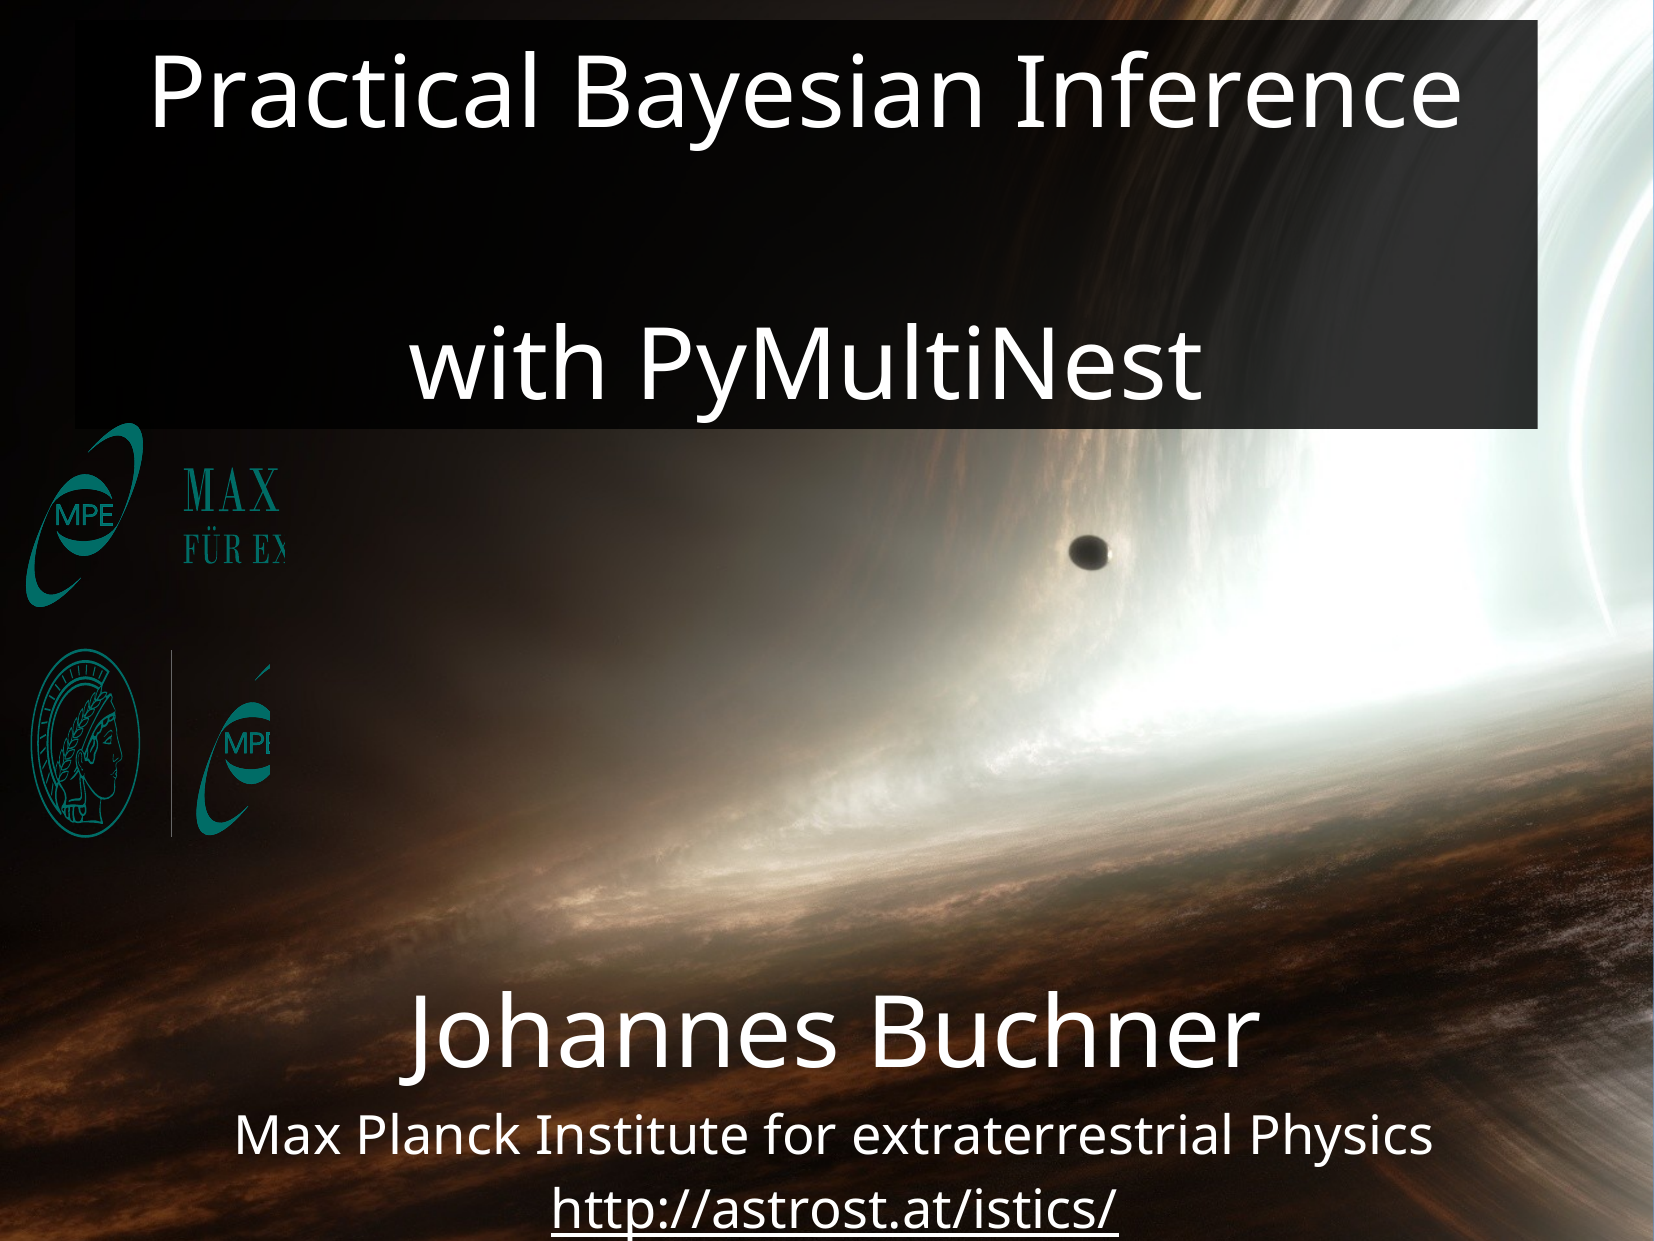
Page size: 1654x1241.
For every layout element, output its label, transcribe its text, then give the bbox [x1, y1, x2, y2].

picture [0, 0, 1654, 1241]
subtitle Johannes Buchner Max Planck Institute for extraterrestrial Physics http://astrost.at/istics/ [106, 480, 1564, 1241]
title Practical Bayesian Inference with PyMultiNest [75, 54, 1538, 395]
